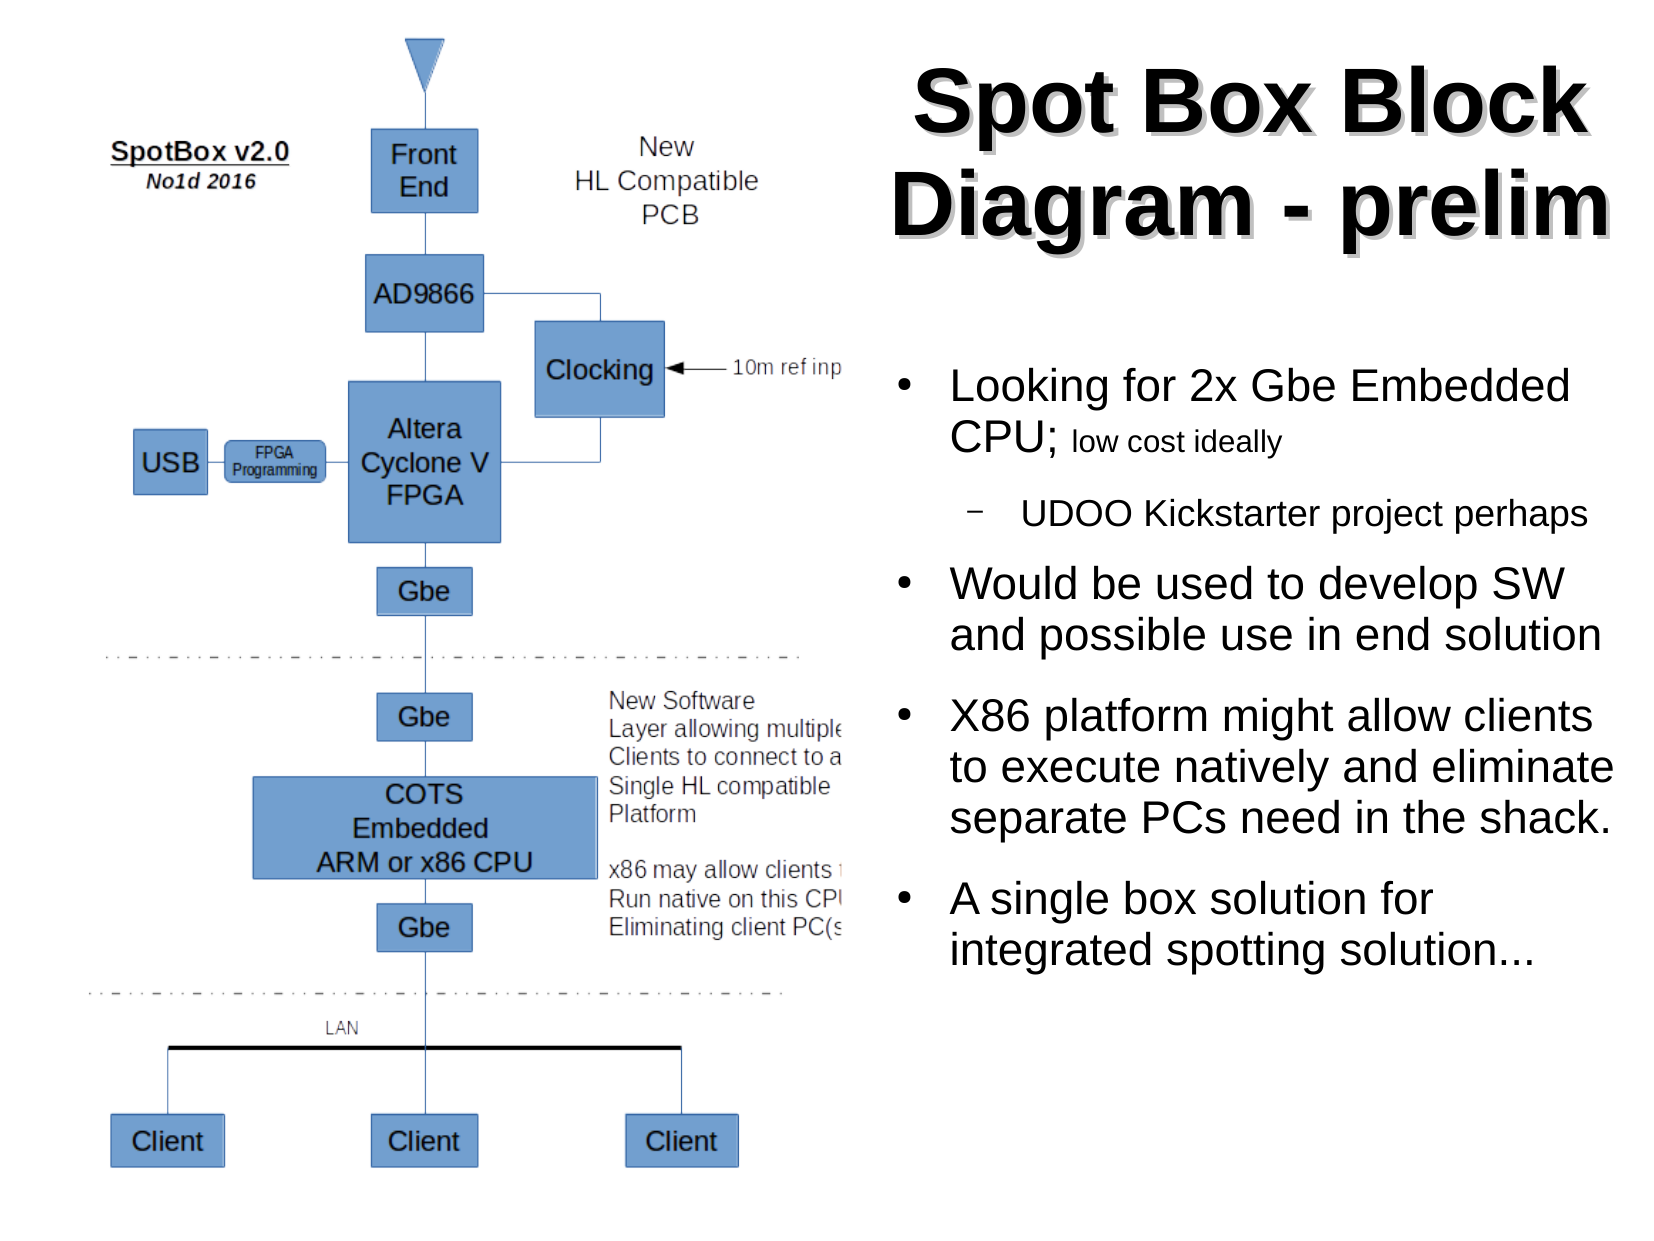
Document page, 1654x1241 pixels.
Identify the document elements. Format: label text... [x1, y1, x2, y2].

picture [15, 14, 886, 1241]
list Looking for 2x Gbe Embedded CPU; low cost ideally UDOO Kickstarter project perhaps Would be used to develop SW and possible use in end solution X86 platform might allow clients to execute natively and eliminate separate PCs need in the shack. A single box solution for integrated spotting solution... [878, 360, 1636, 1051]
title Spot Box Block Diagram - prelim [886, 49, 1621, 256]
